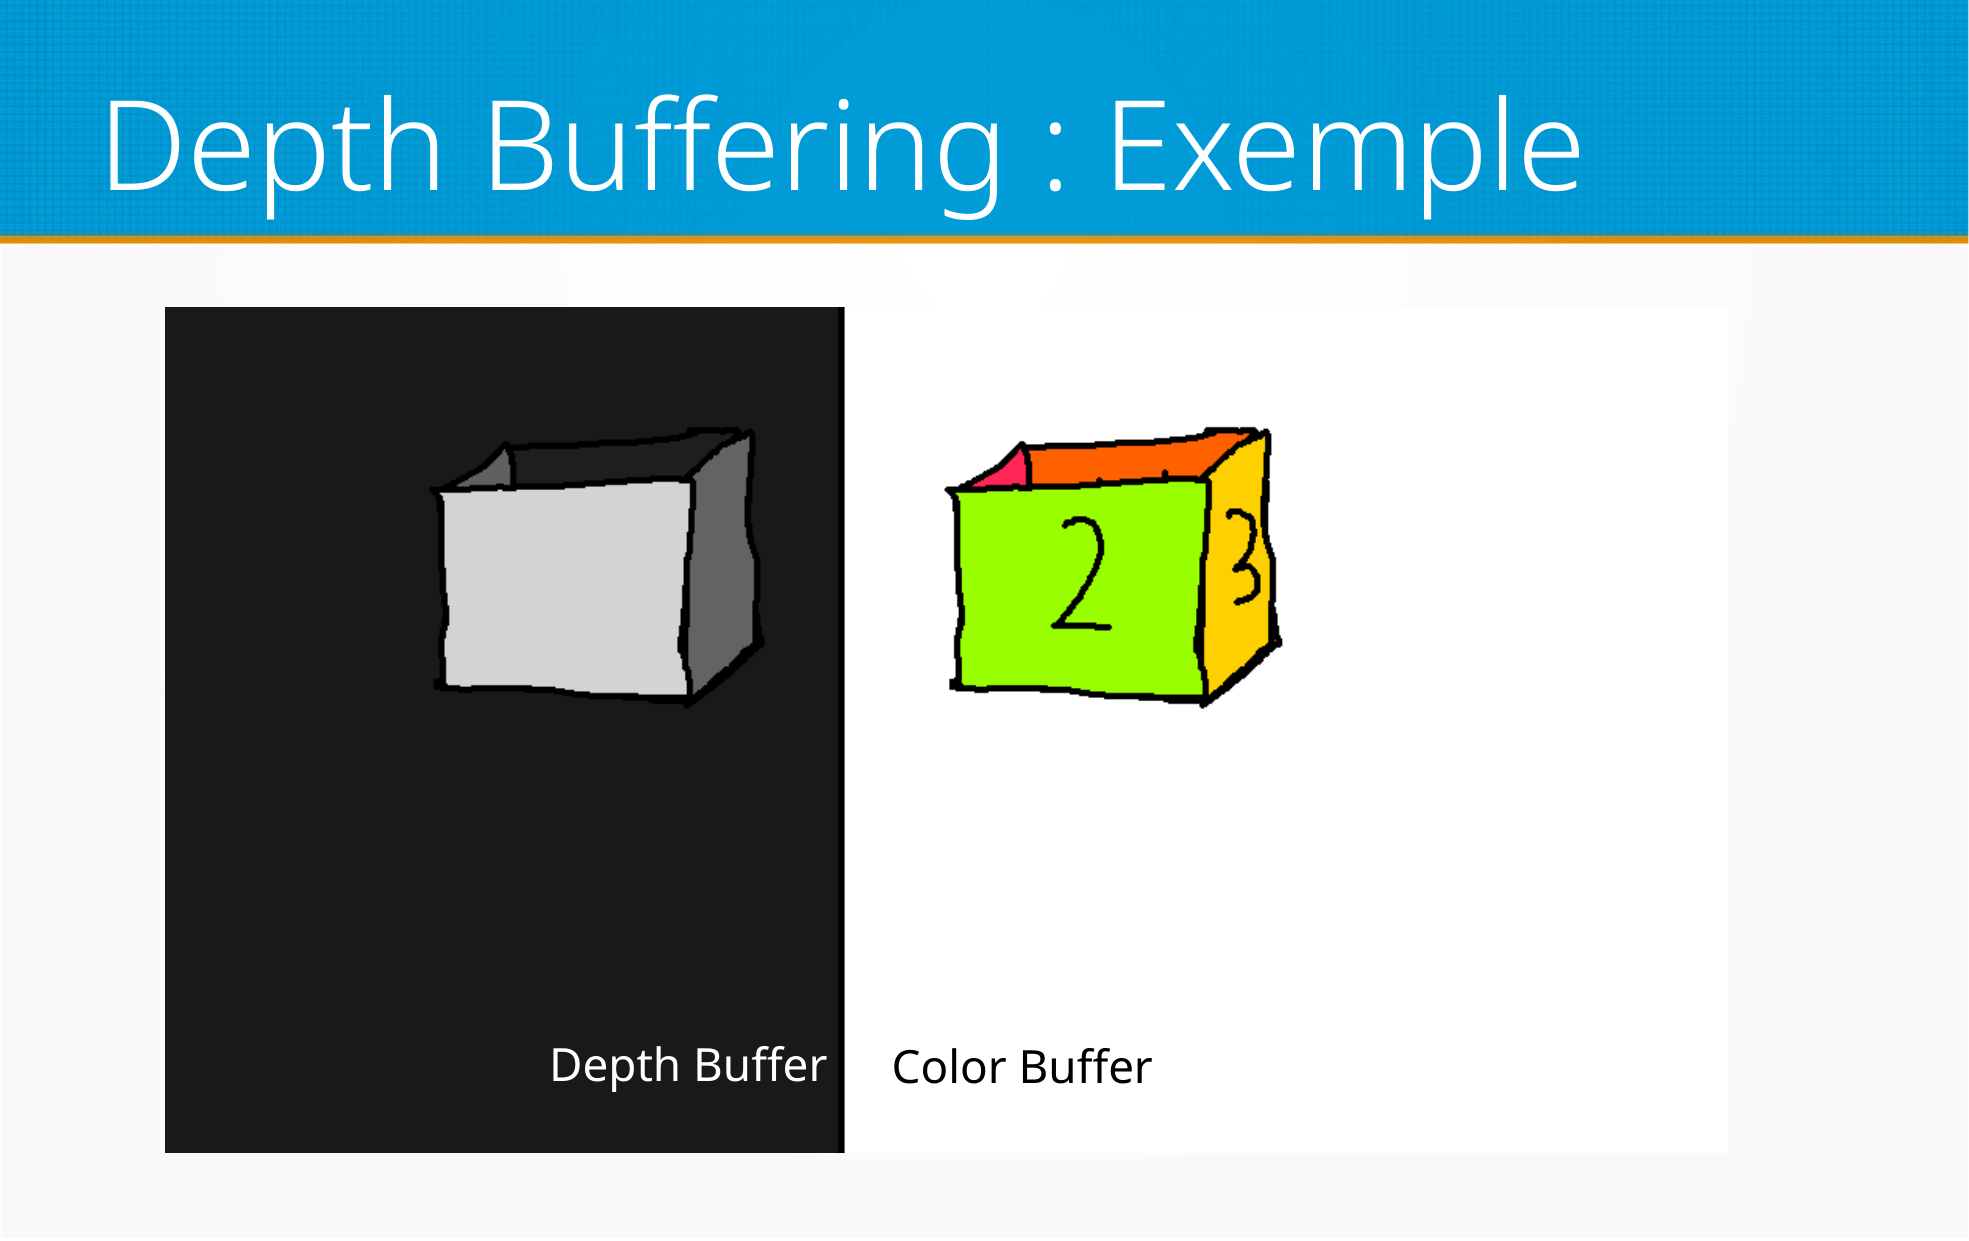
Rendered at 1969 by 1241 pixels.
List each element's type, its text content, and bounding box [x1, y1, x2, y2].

title Depth Buffering : Exemple [98, 19, 1870, 227]
text_box Color Buffer [885, 1030, 1128, 1100]
text_box Depth Buffer [543, 1029, 798, 1099]
picture [0, 233, 1969, 1241]
